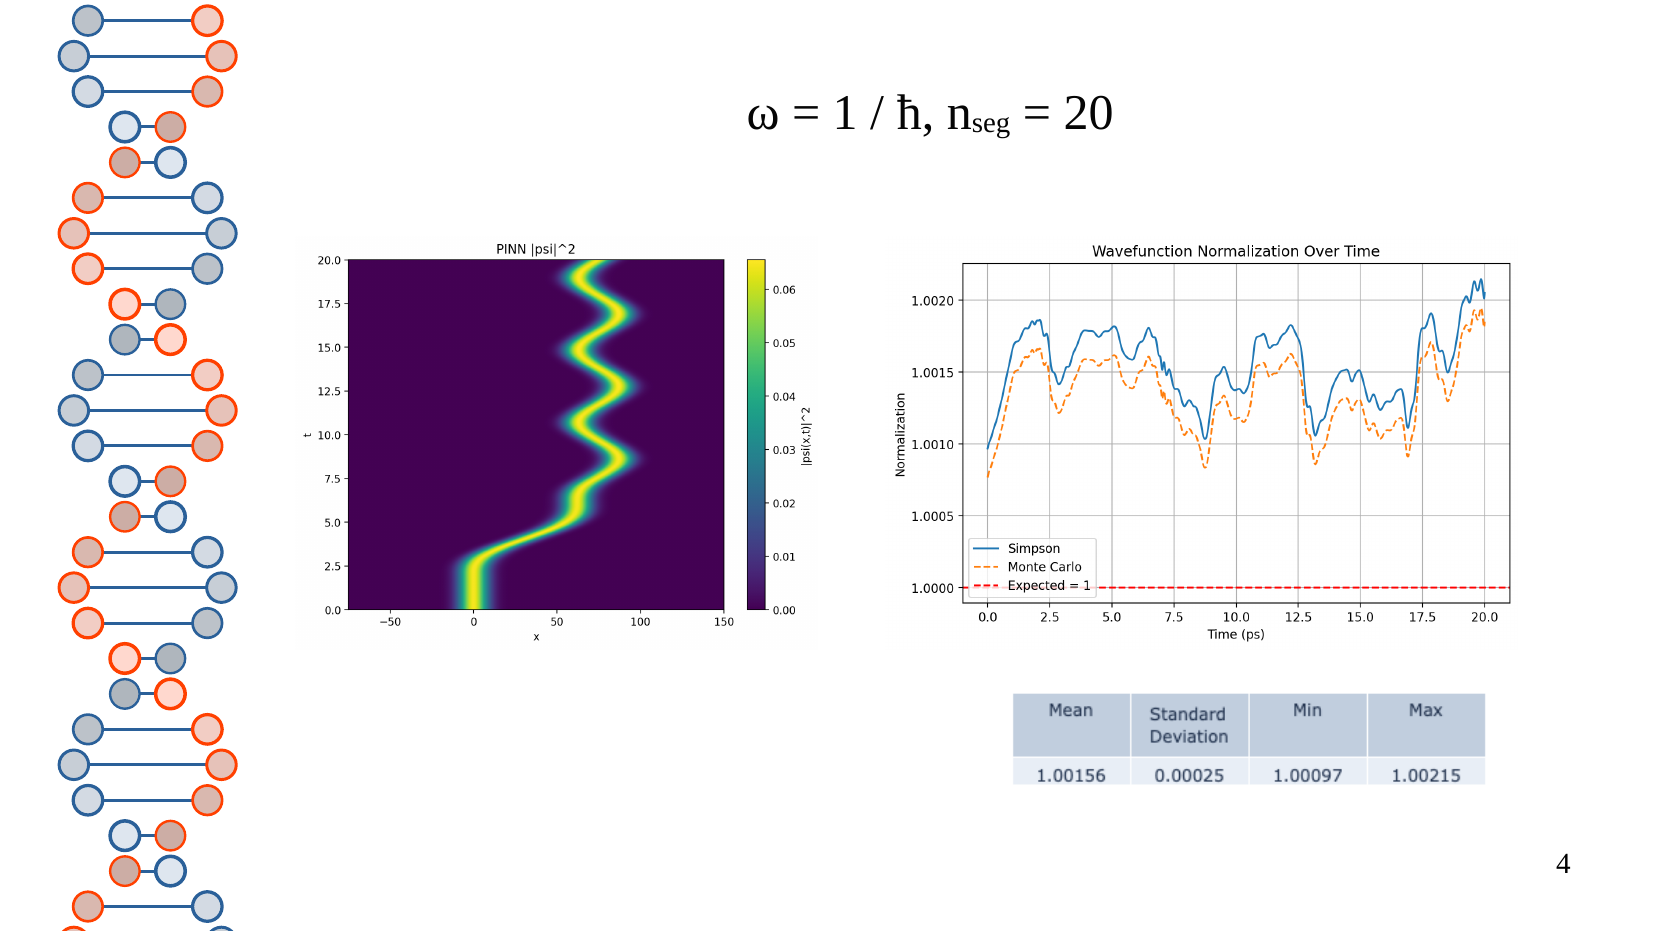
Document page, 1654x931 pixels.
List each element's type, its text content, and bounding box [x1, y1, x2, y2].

title ω = 1 / ħ, nseg = 20 [265, 35, 1595, 189]
picture [998, 680, 1502, 800]
picture [885, 236, 1518, 650]
picture [295, 236, 818, 650]
